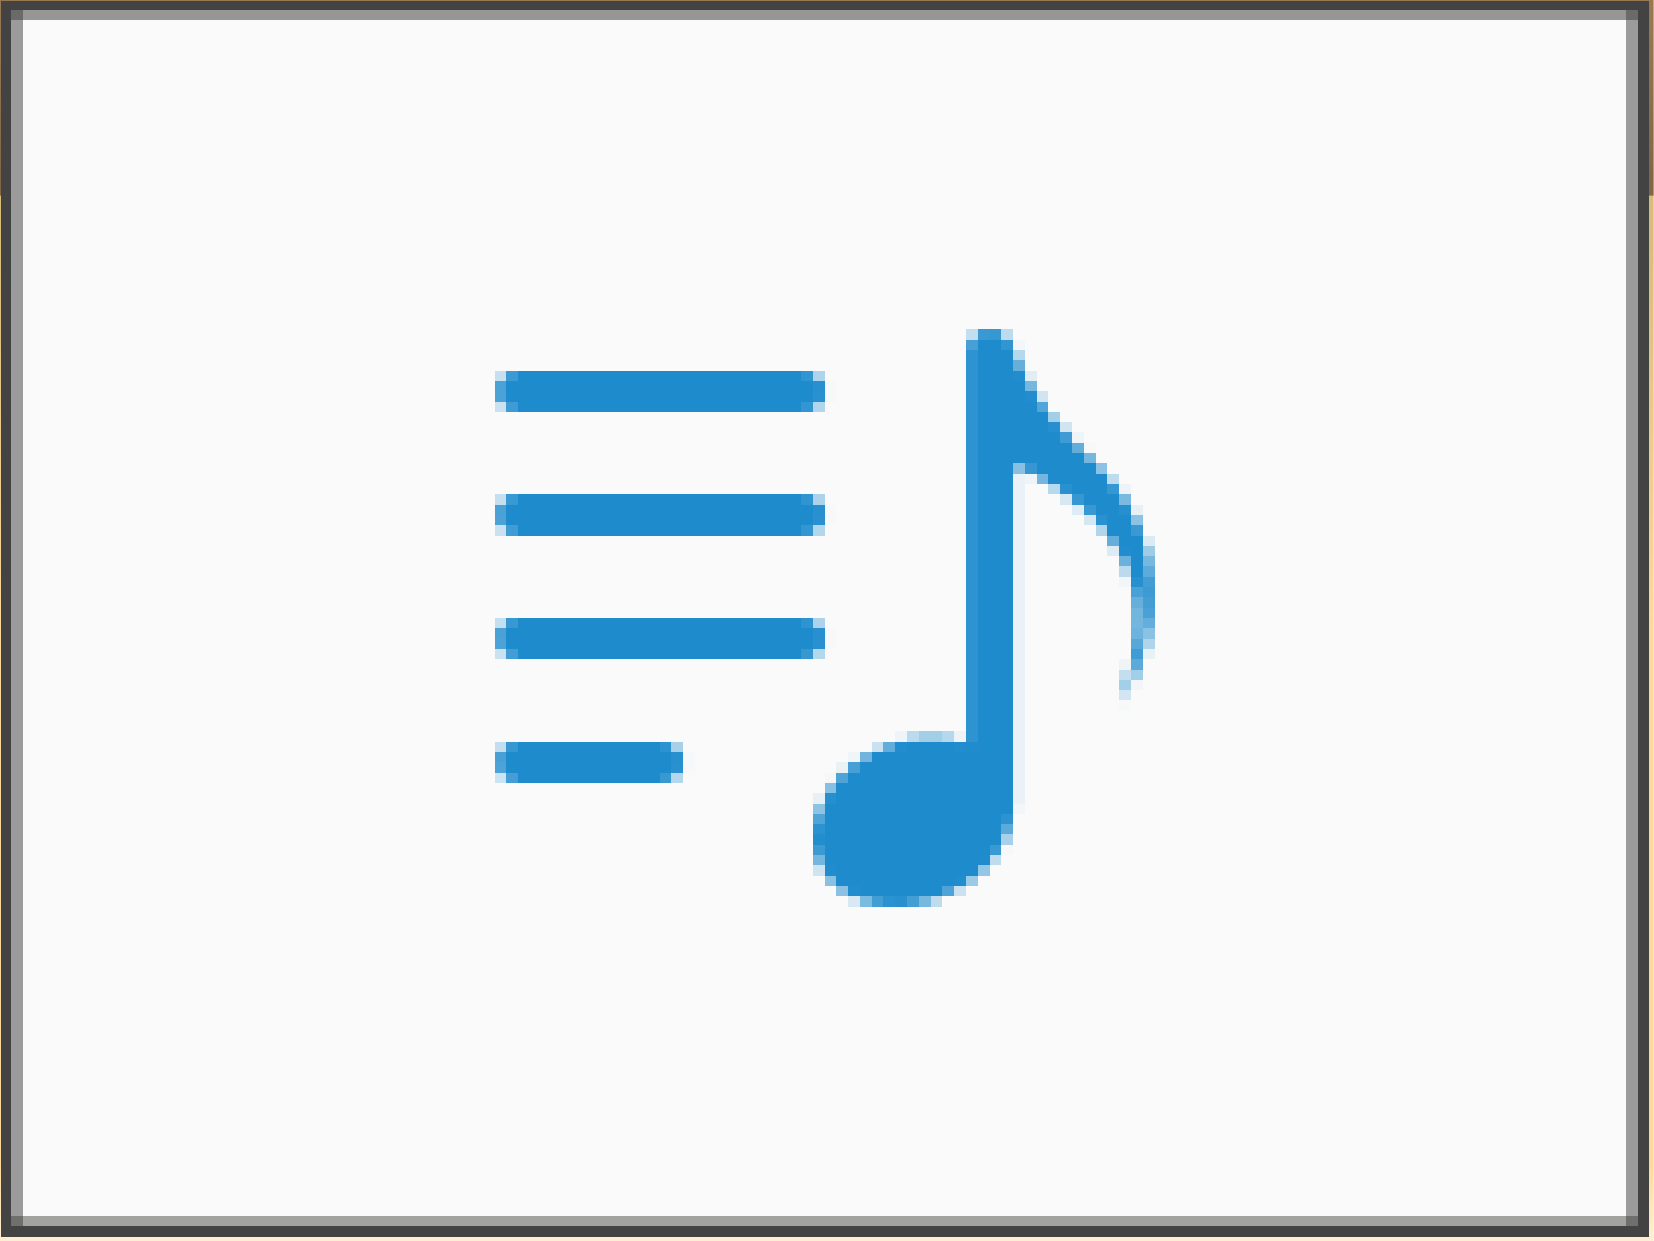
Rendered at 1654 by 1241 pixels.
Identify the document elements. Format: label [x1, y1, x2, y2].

text_box [0, 0, 1650, 1238]
picture [0, 0, 1654, 1241]
